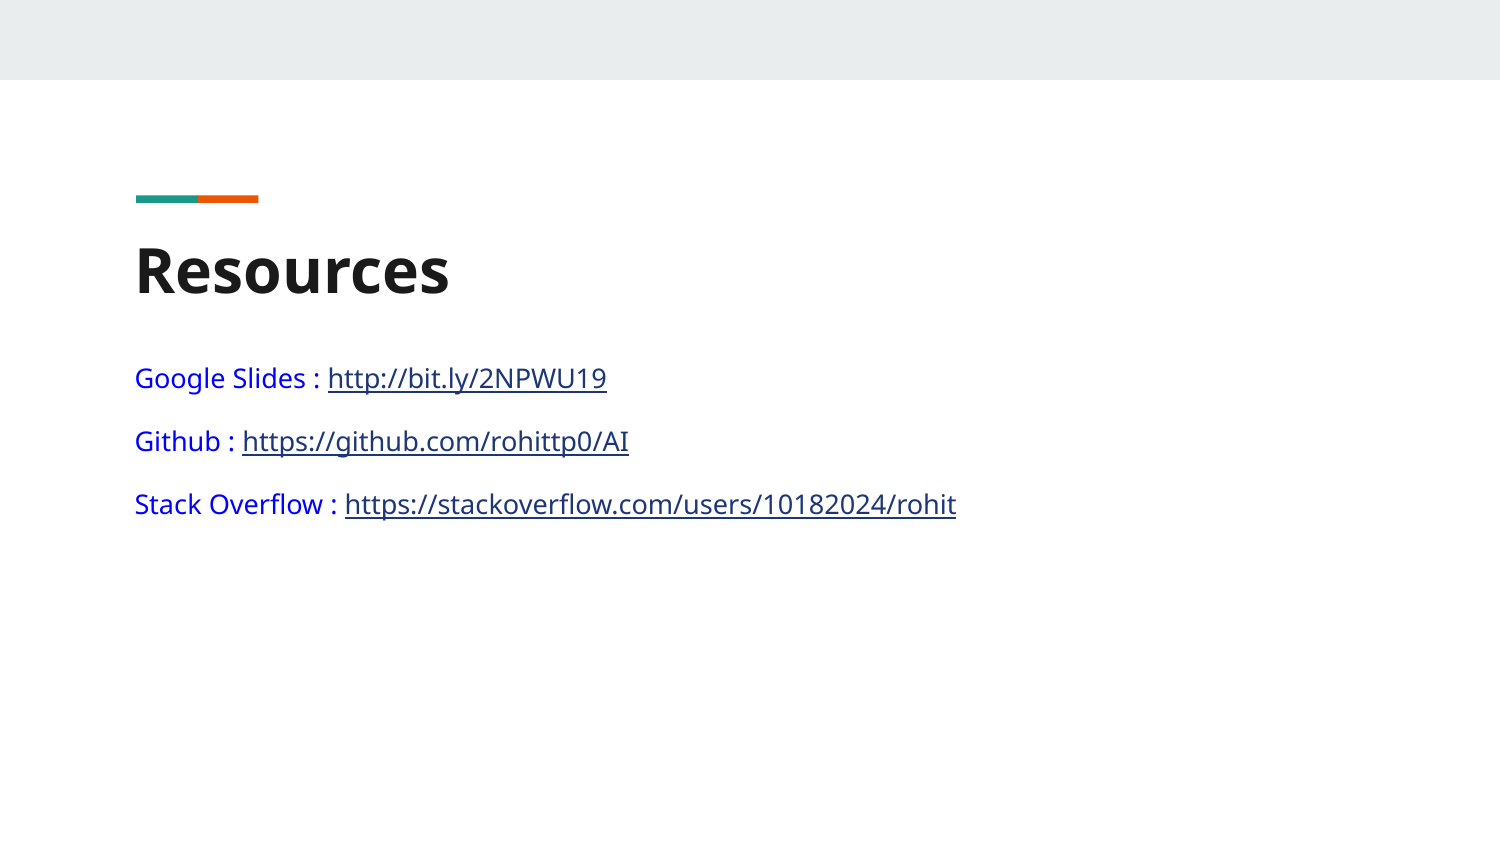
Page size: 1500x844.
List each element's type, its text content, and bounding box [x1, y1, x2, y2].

title Resources [119, 216, 1381, 305]
list Google Slides : http://bit.ly/2NPWU19 Github : https://github.com/rohittp0/AI Stack Overflow : https://stackoverflow.com/users/10182024/rohit [119, 341, 1381, 712]
